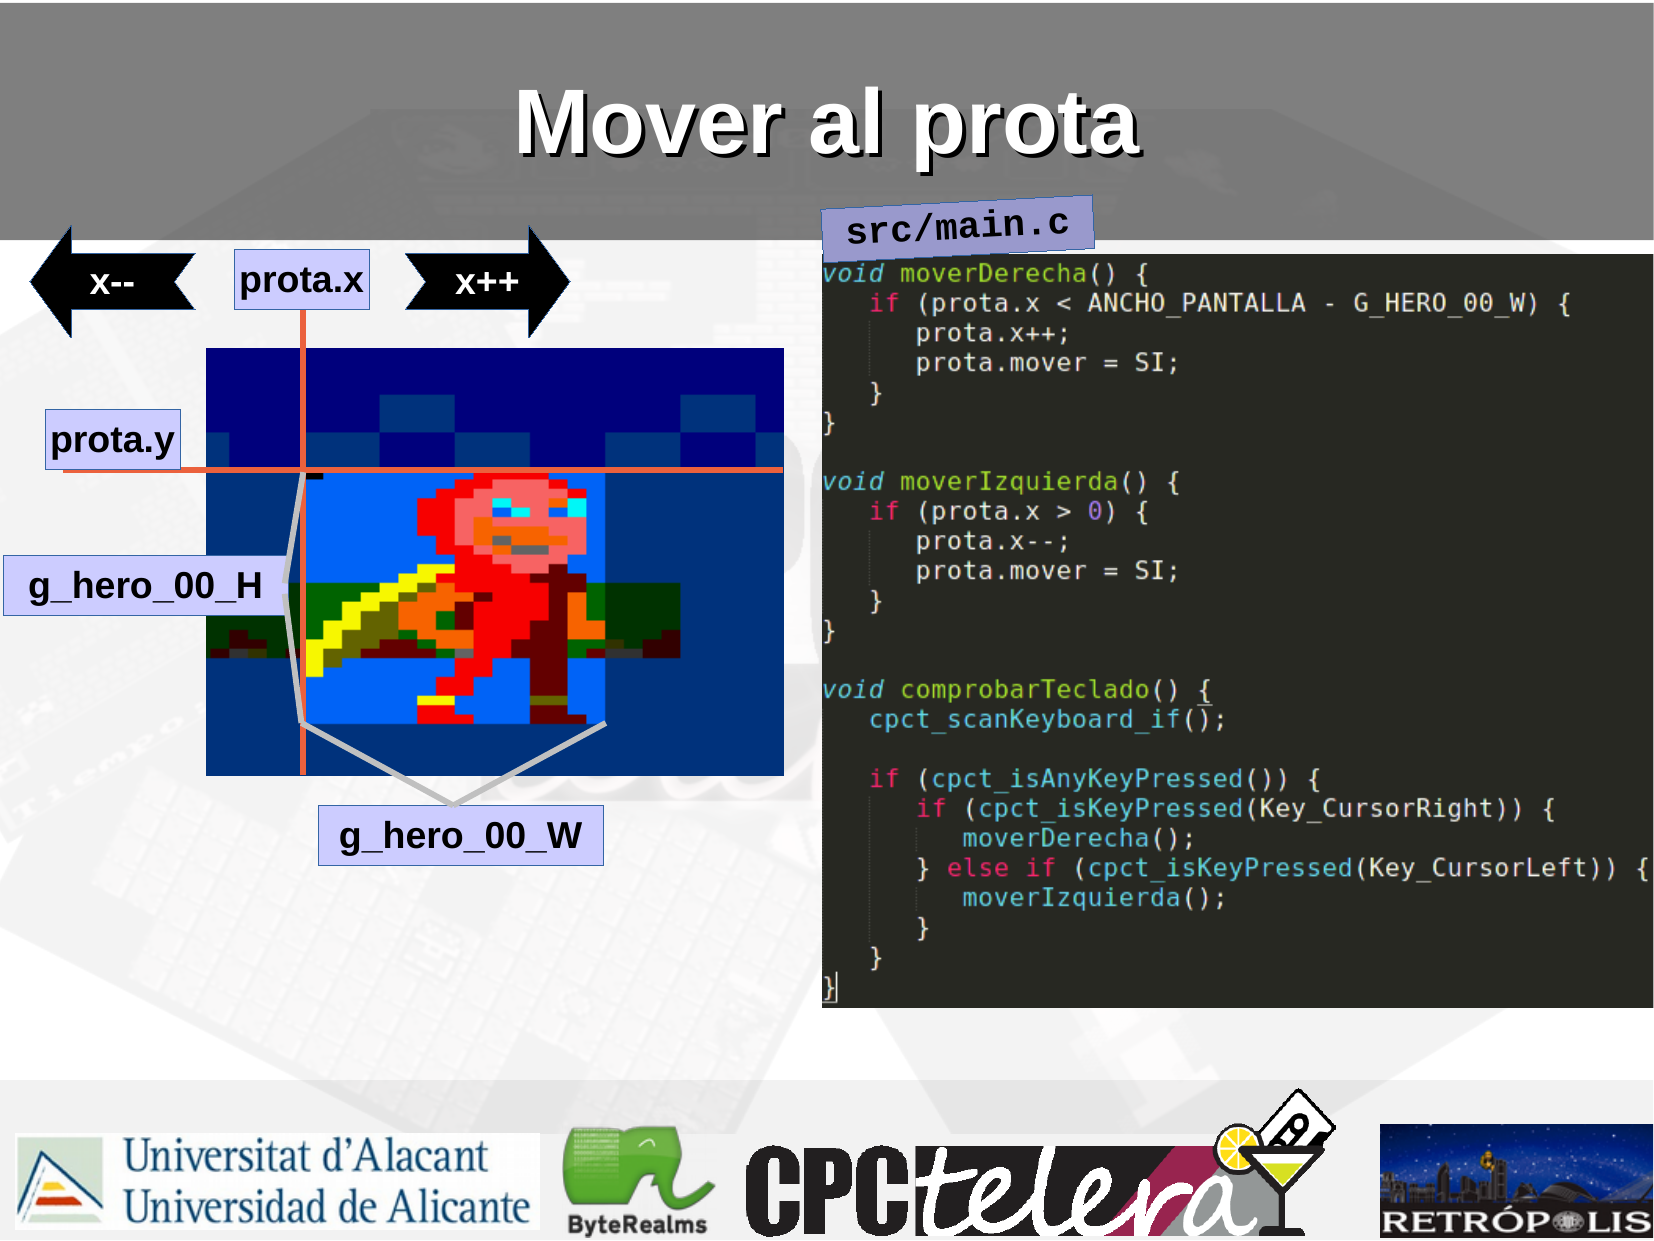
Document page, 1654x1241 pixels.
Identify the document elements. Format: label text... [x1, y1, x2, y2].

text_box g_hero_00_W [318, 805, 604, 866]
text_box prota.y [45, 409, 181, 470]
text_box x-- [29, 225, 196, 338]
picture [0, 241, 1654, 1238]
title Mover al prota [0, 2, 1654, 241]
text_box src/main.c [820, 194, 1095, 263]
text_box g_hero_00_H [3, 555, 289, 616]
text_box x++ [405, 225, 571, 338]
text_box prota.x [234, 249, 370, 310]
